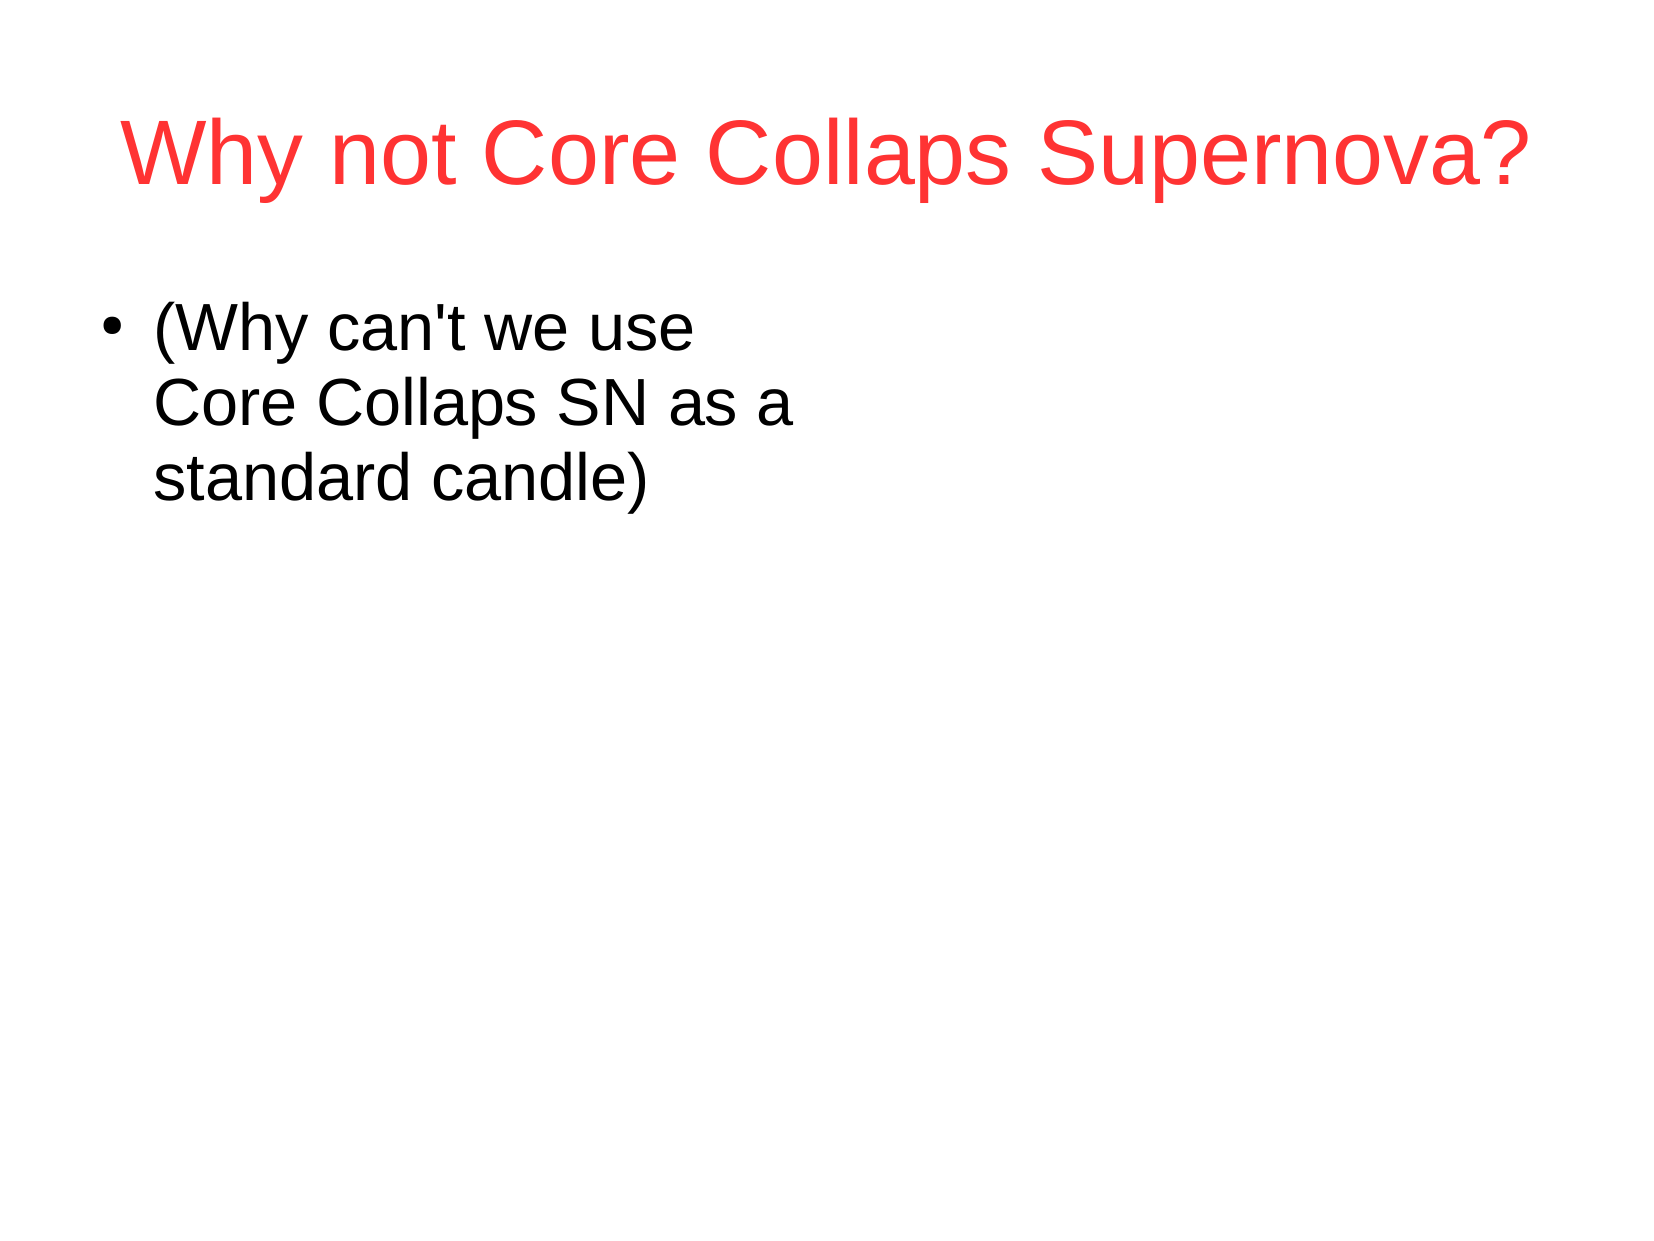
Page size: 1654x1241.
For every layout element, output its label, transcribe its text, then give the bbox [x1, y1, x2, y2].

list (Why can't we use Core Collaps SN as a standard candle) [82, 290, 809, 1109]
title Why not Core Collaps Supernova? [82, 49, 1571, 257]
